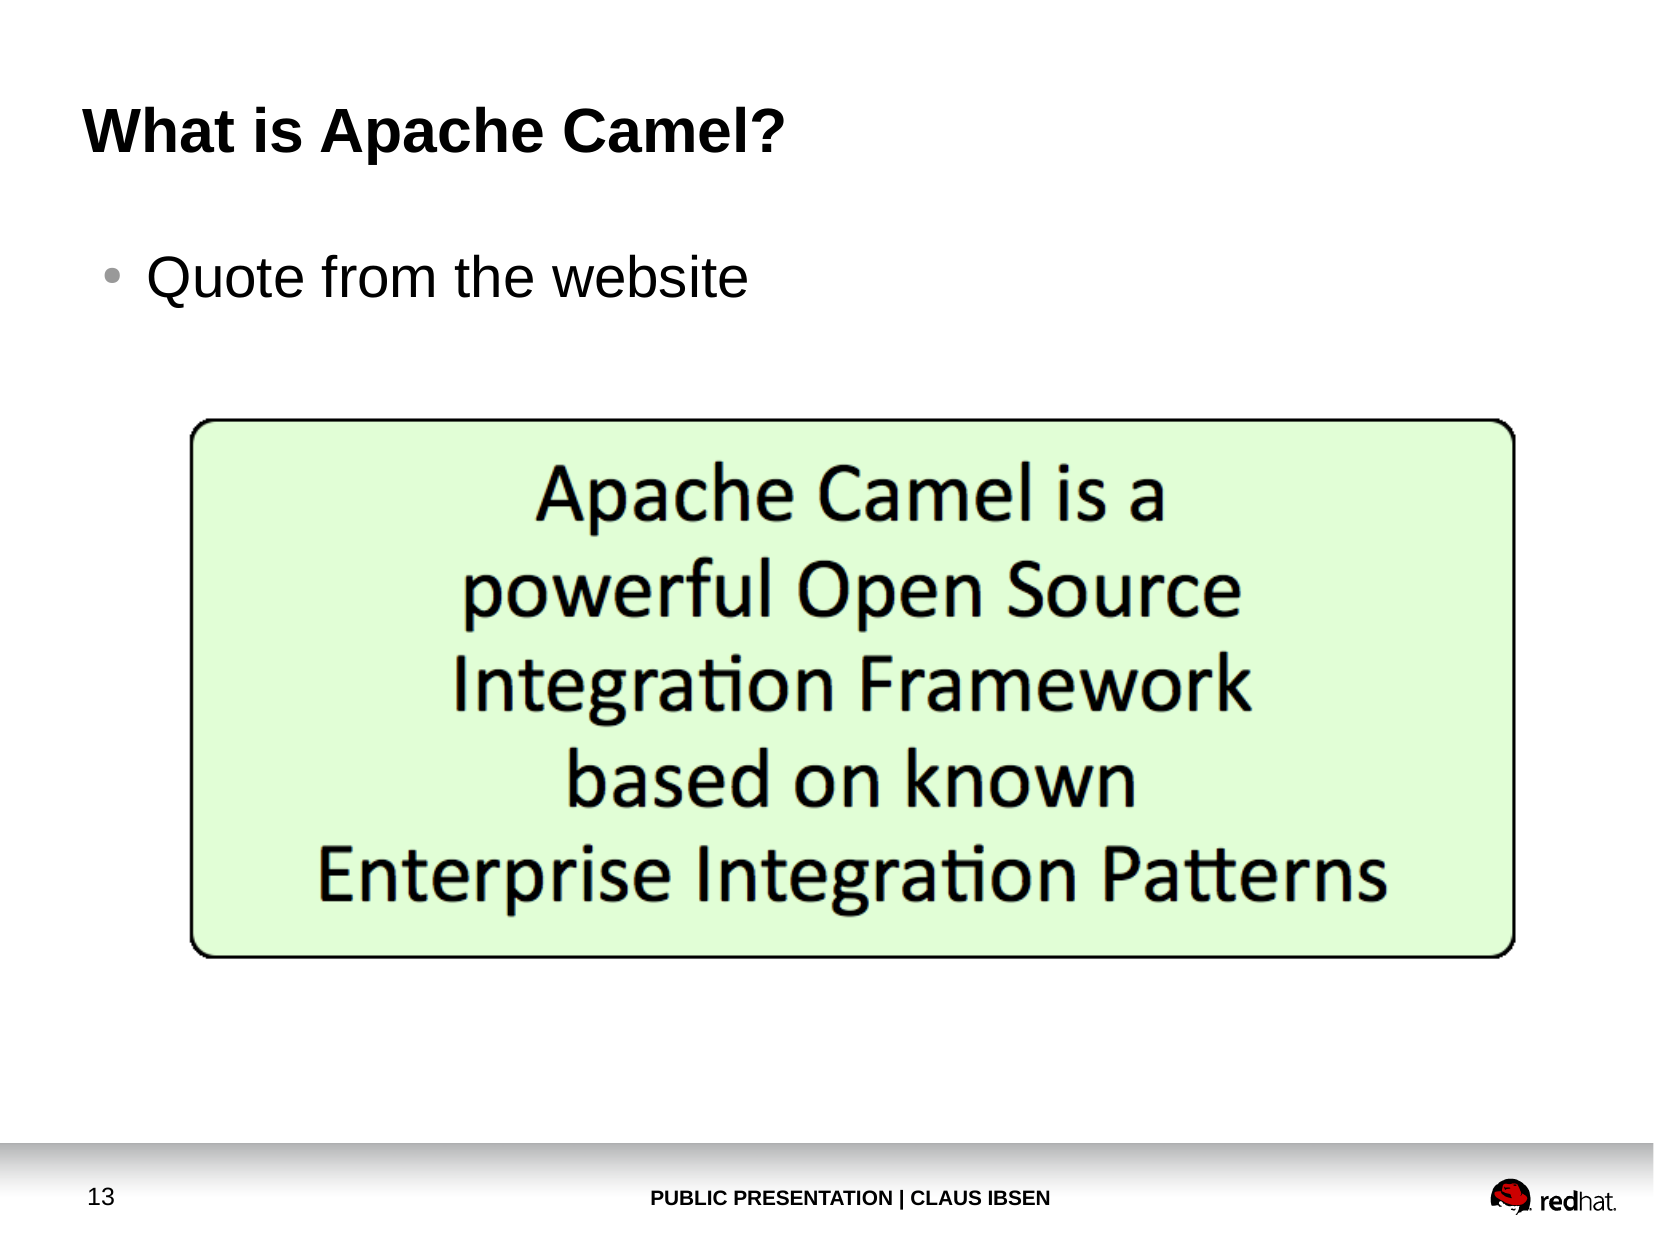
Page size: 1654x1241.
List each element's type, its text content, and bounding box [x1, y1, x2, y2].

title What is Apache Camel? [82, 37, 1571, 226]
picture [187, 390, 1519, 976]
picture [0, 1143, 1654, 1241]
list Quote from the website [86, 244, 1576, 1039]
